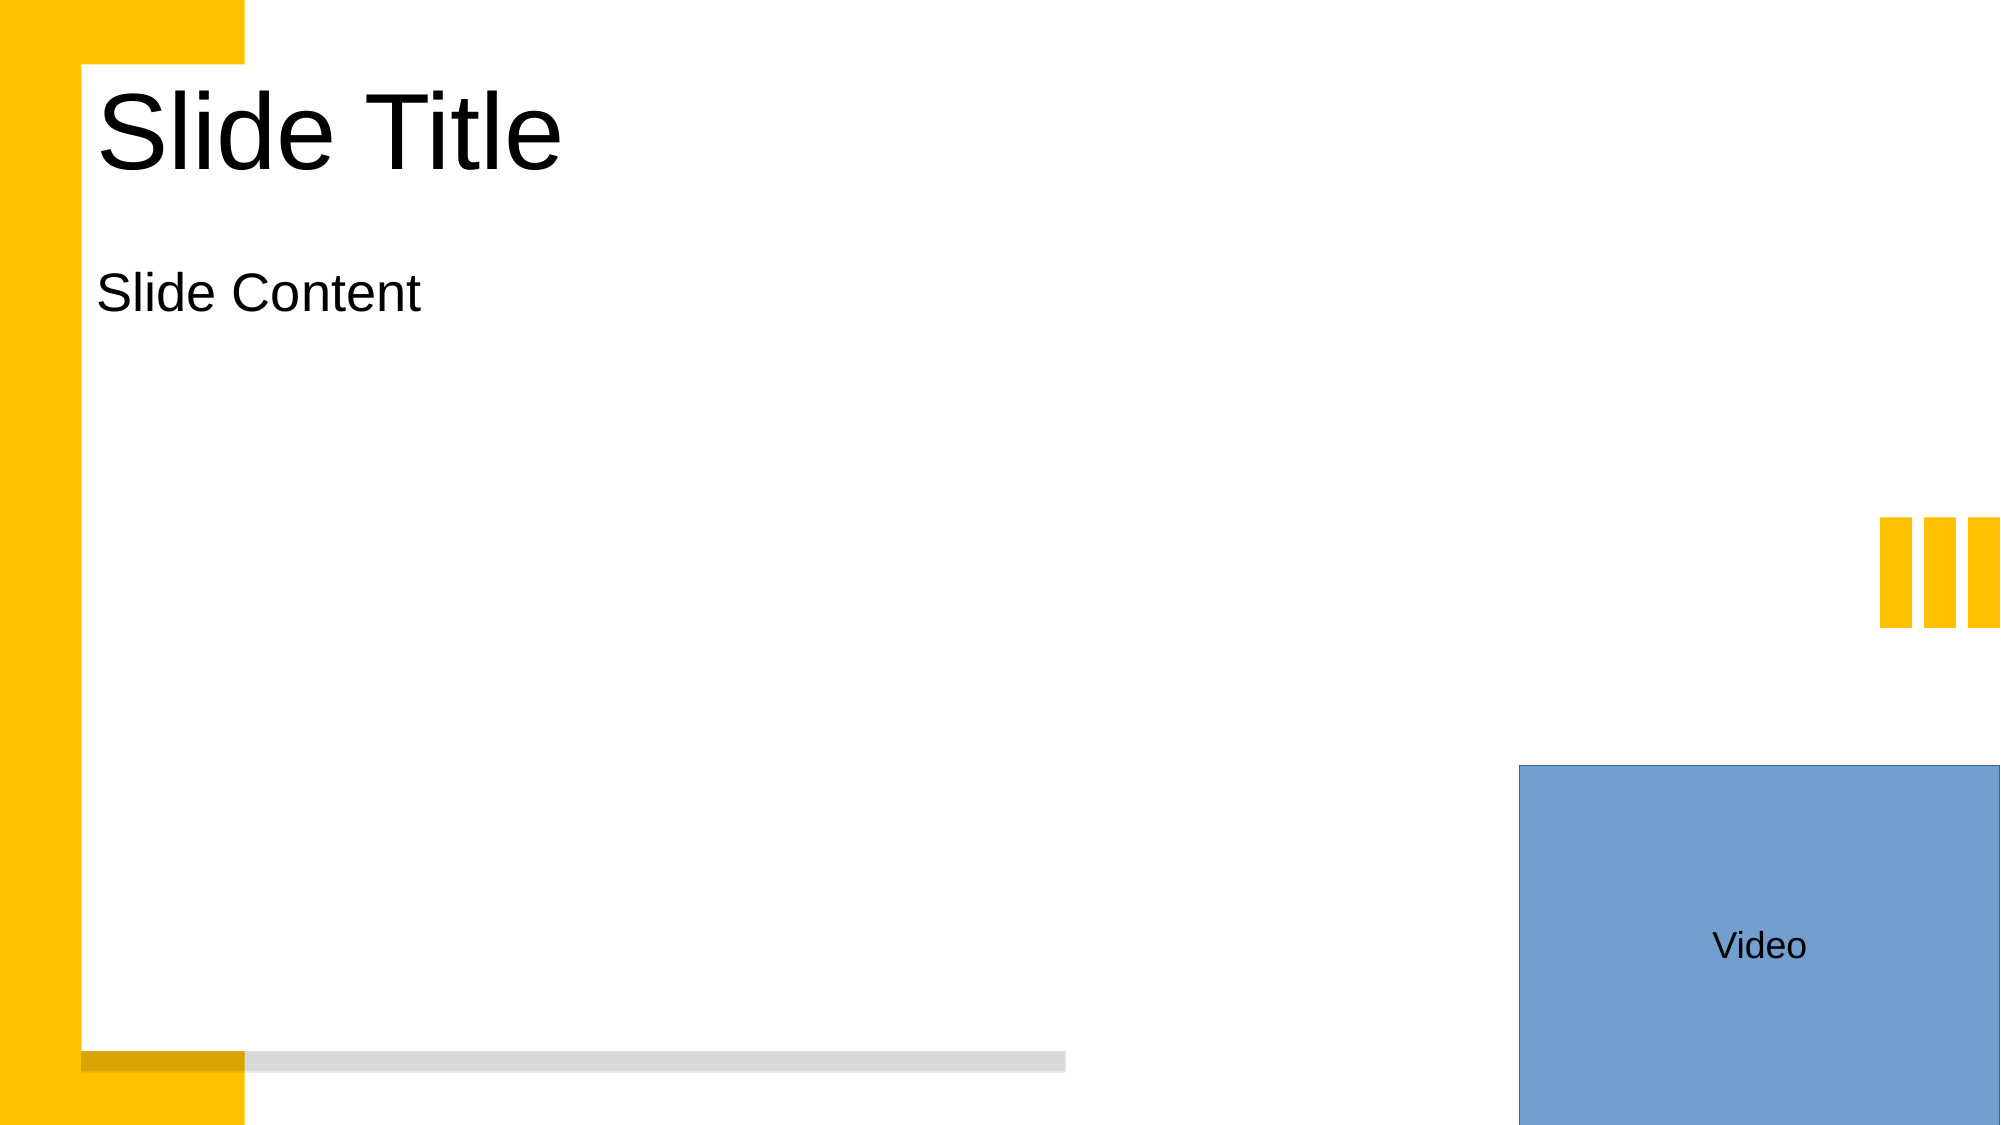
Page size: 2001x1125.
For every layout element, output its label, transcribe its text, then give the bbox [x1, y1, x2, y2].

text_box [0, 0, 2000, 1125]
text_box Video [1519, 765, 2000, 1125]
text_box Slide Title [81, 64, 1921, 201]
text_box Slide Content [81, 254, 1516, 1036]
